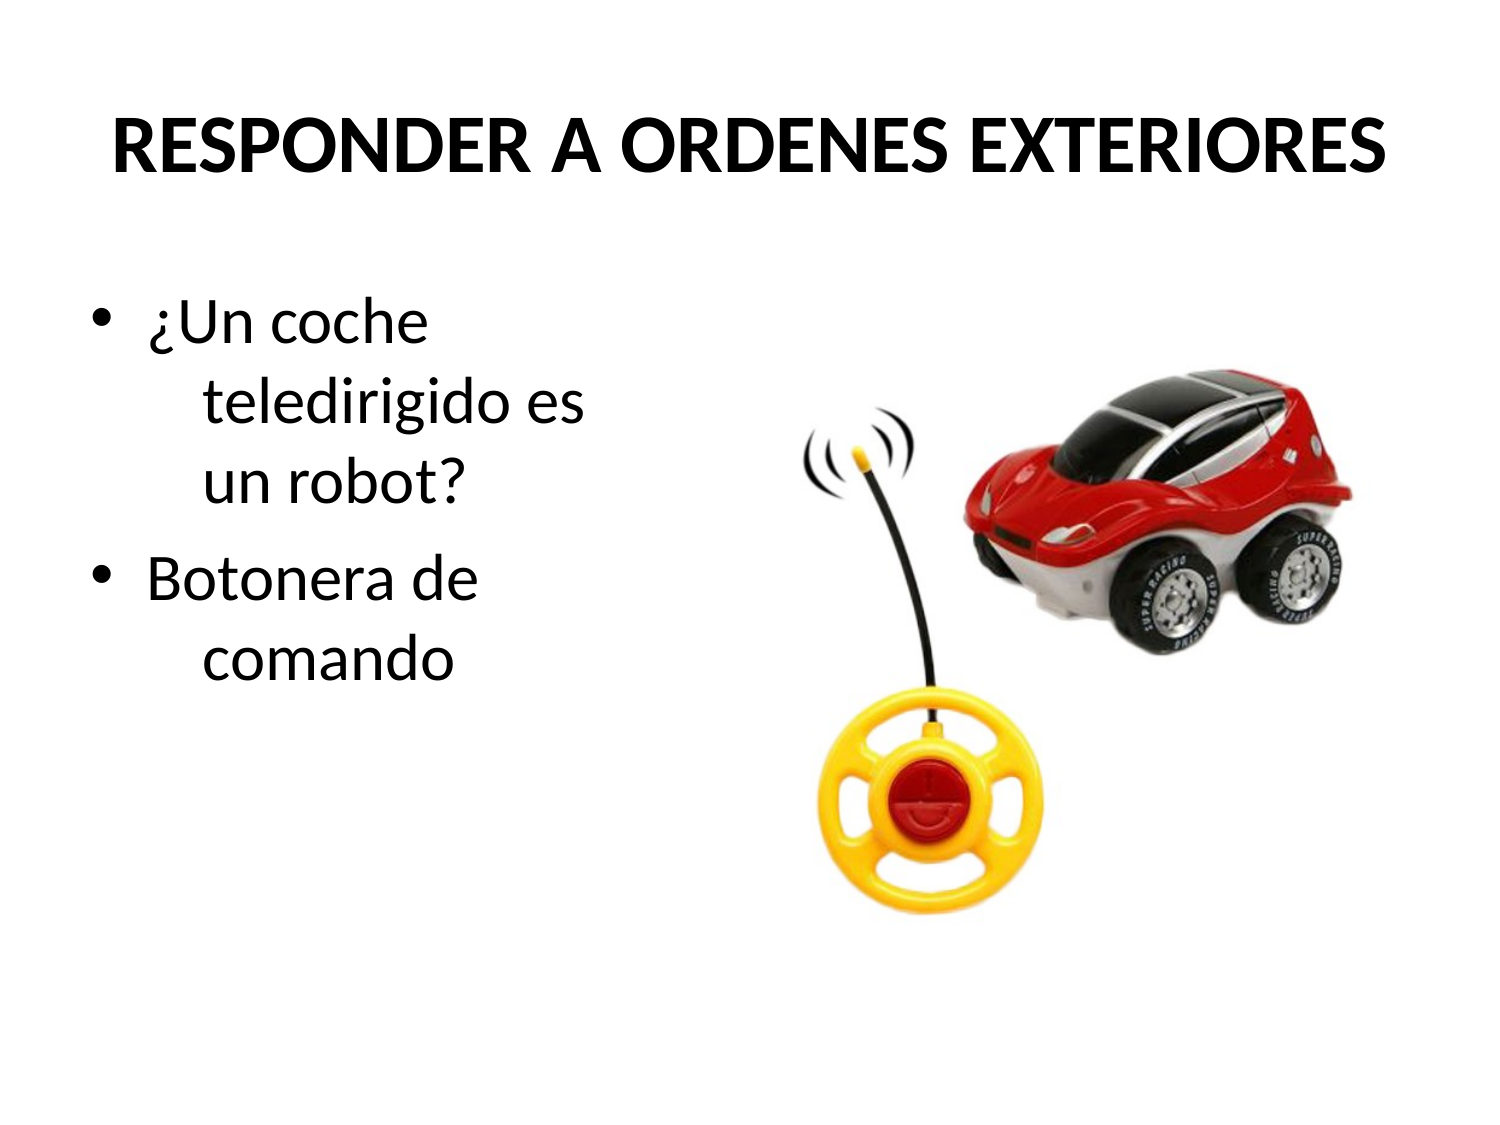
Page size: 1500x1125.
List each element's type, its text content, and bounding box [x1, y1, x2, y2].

list ¿Un coche teledirigido es un robot? Botonera de comando [75, 268, 680, 1012]
picture [714, 326, 1468, 929]
title RESPONDER A ORDENES EXTERIORES [75, 45, 1426, 233]
